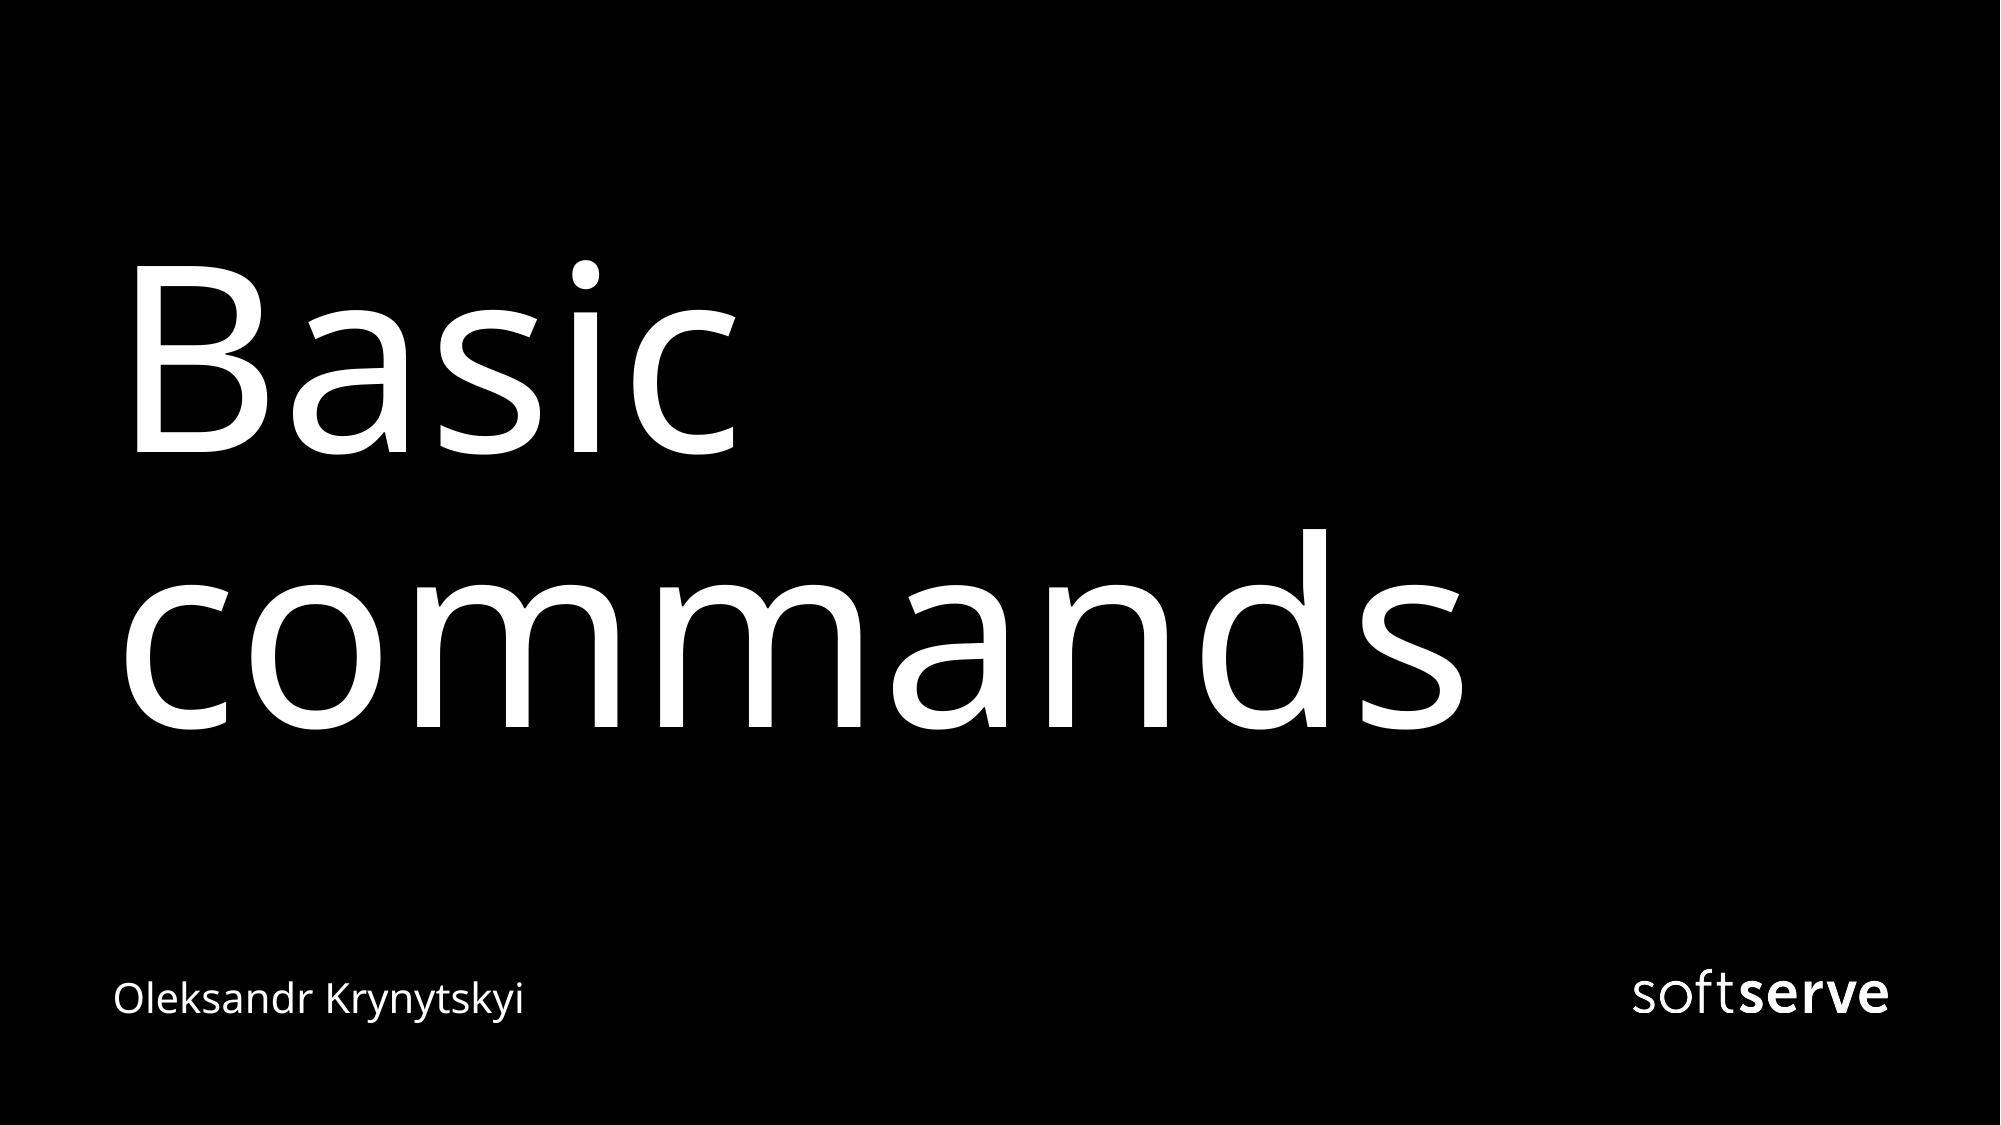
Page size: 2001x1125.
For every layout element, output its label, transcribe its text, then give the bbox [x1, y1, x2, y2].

picture [1633, 968, 1888, 1013]
title Basic commands [112, 224, 1888, 773]
list Oleksandr Krynytskyi [112, 970, 682, 1019]
